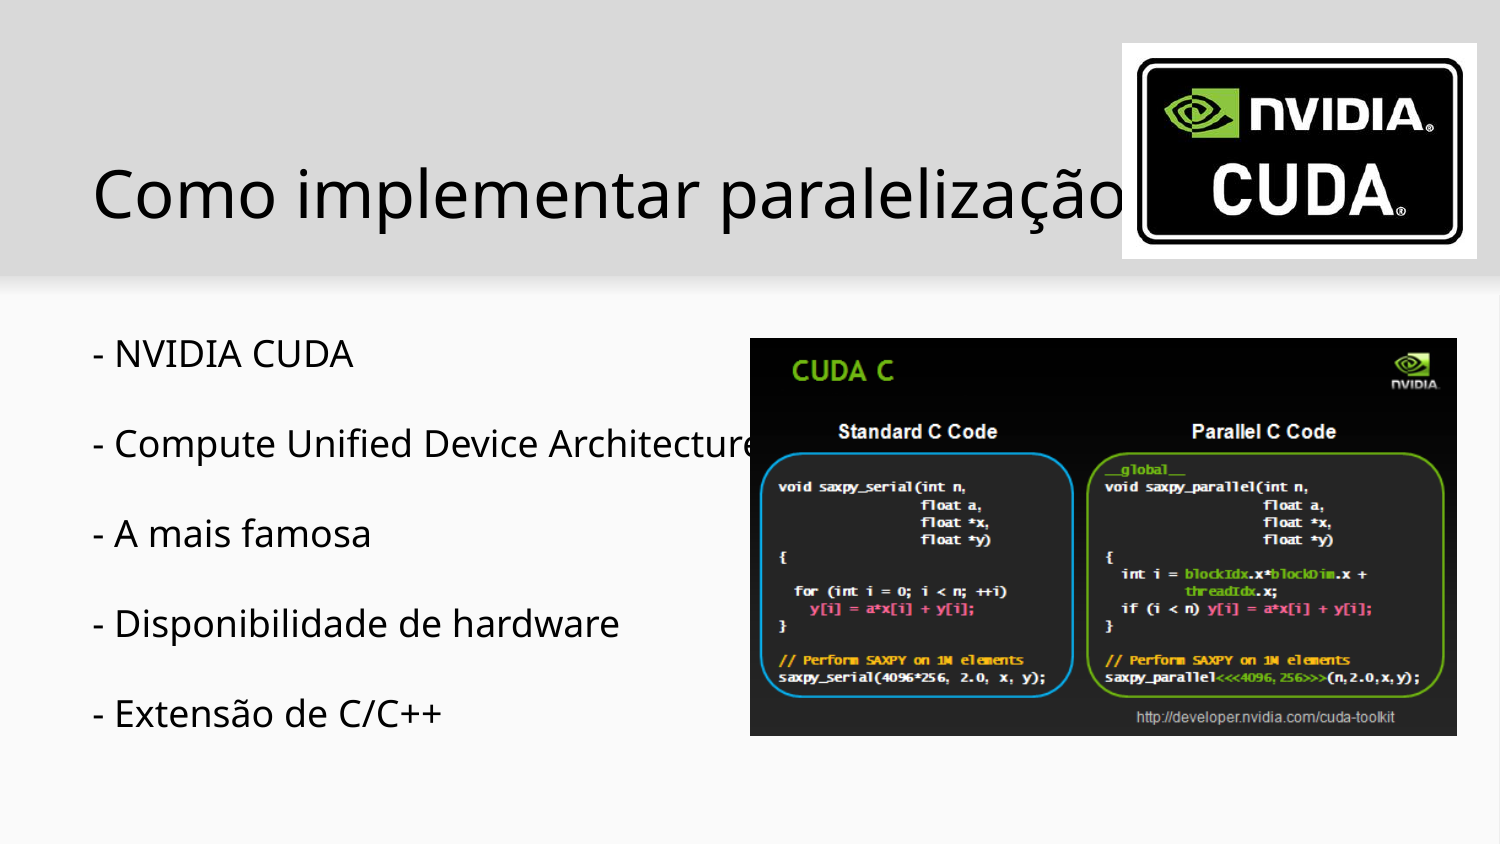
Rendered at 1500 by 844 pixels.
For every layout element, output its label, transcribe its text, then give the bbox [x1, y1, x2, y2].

picture [1122, 43, 1477, 259]
picture [750, 338, 1457, 736]
list - NVIDIA CUDA - Compute Unified Device Architecture - A mais famosa - Disponibilidade de hardware - Extensão de C/C++ [77, 314, 809, 760]
title Como implementar paralelização? [77, 121, 1122, 248]
